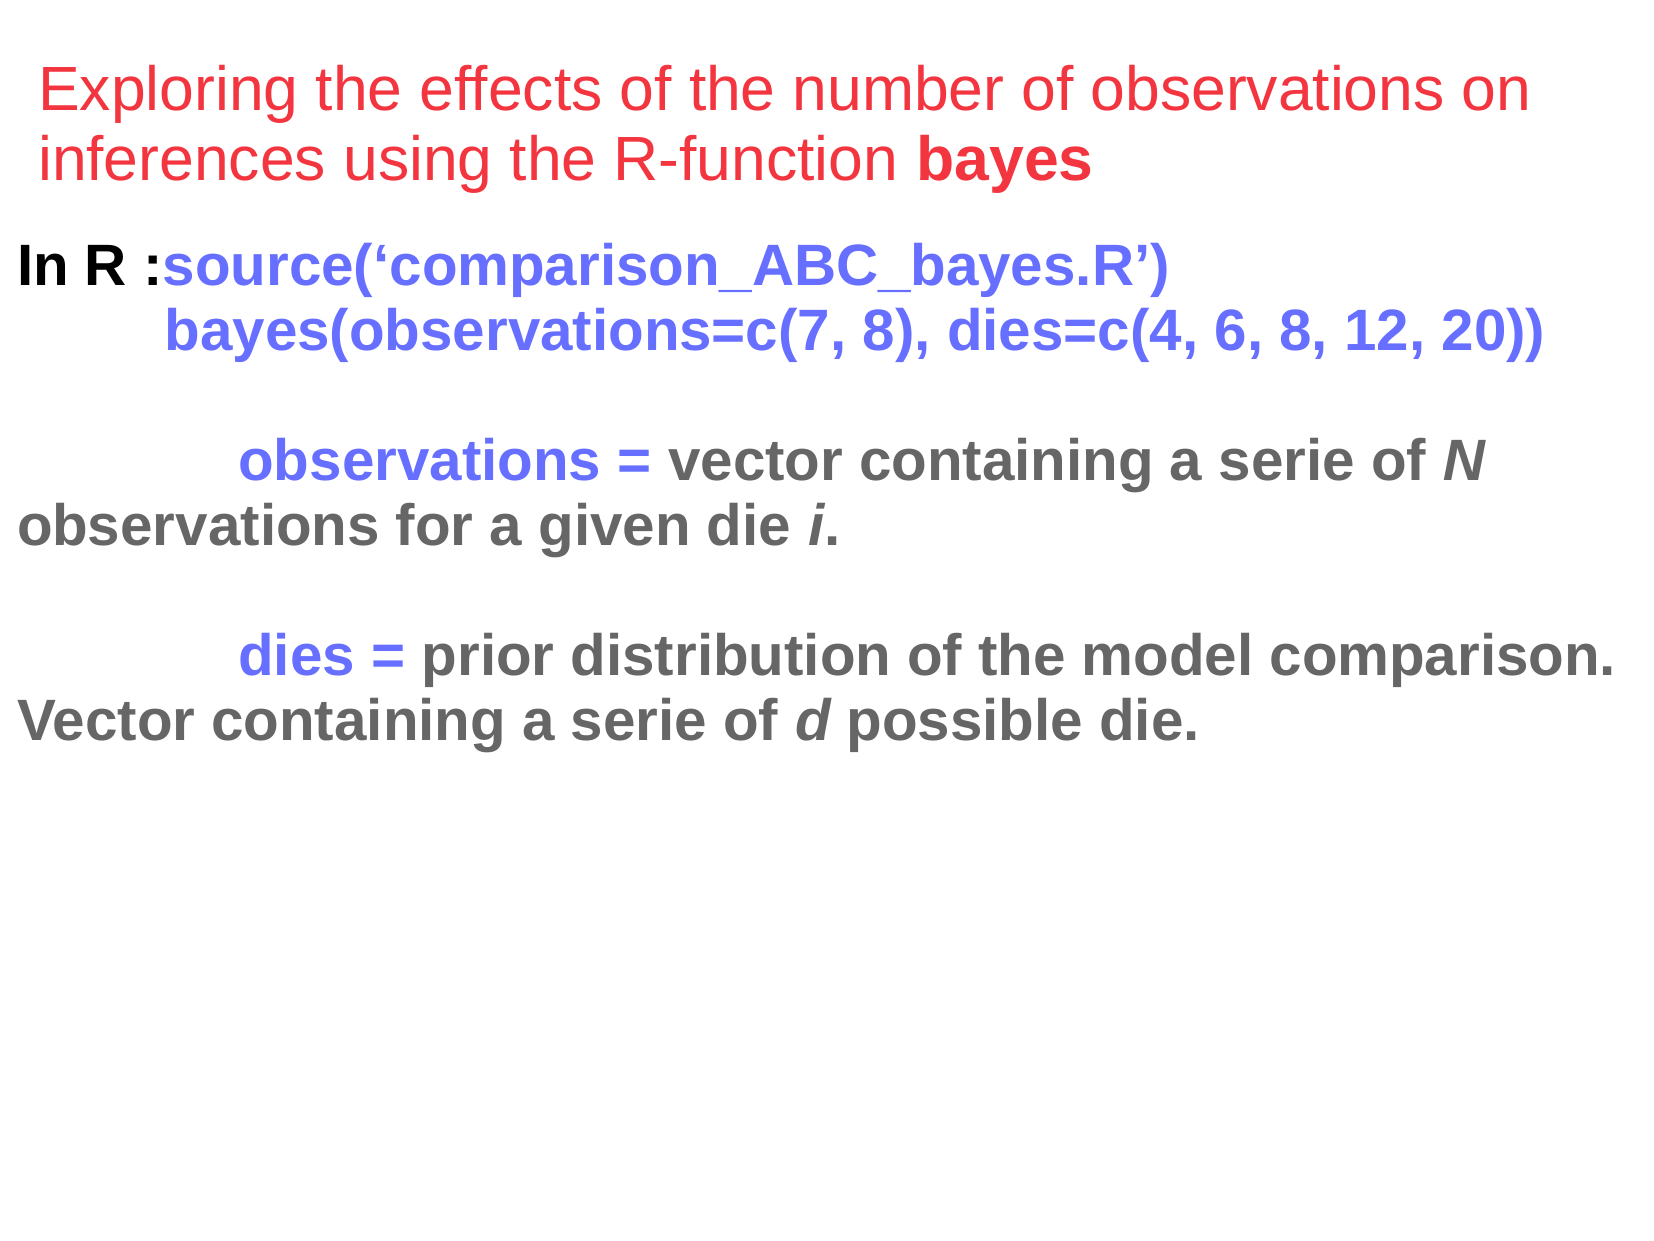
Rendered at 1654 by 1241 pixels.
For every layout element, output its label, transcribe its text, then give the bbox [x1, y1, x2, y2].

text_box Exploring the effects of the number of observations on inferences using the R-function bayes [23, 46, 1647, 201]
text_box In R :source(‘comparison_ABC_bayes.R’) bayes(observations=c(7, 8), dies=c(4, 6, 8, 12, 20)) observations = vector containing a serie of N observations for a given die i. dies = prior distribution of the model comparison. Vector containing a serie of d possible die. [2, 225, 1650, 826]
